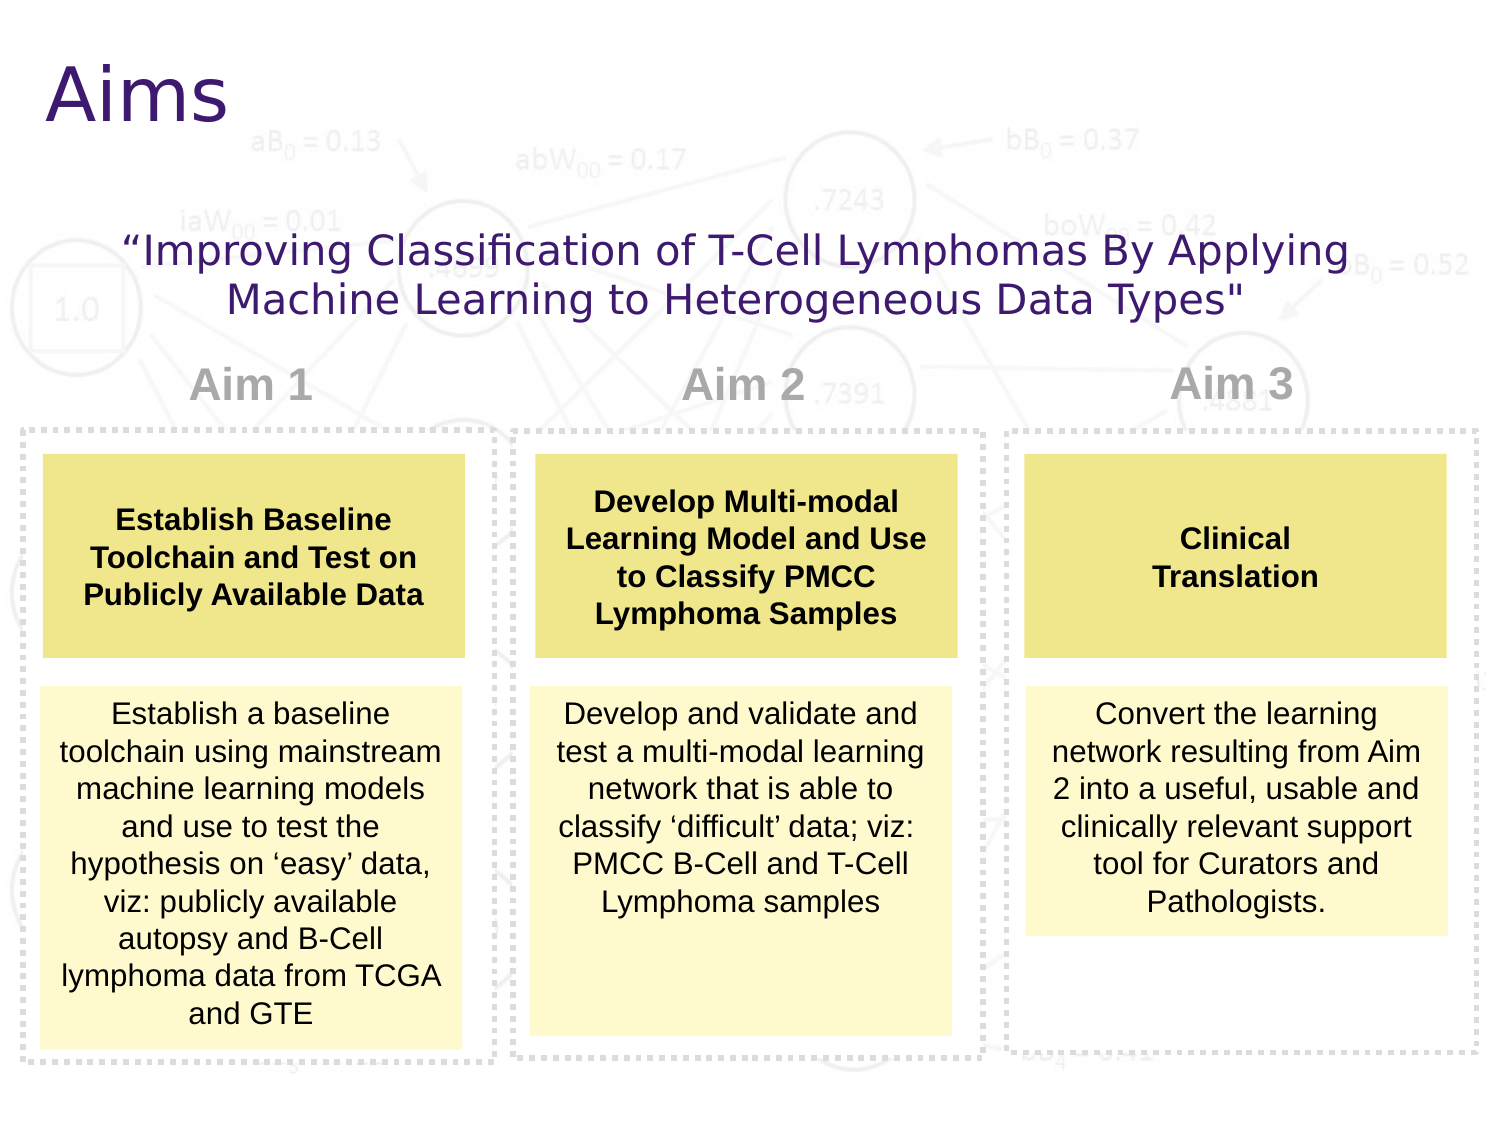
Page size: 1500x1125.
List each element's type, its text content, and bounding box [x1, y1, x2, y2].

text_box [1006, 430, 1477, 1053]
text_box Aim 3 [1154, 346, 1313, 413]
text_box Establish Baseline Toolchain and Test on Publicly Available Data [42, 453, 465, 658]
text_box Establish a baseline toolchain using mainstream machine learning models and use to test the hypothesis on ‘easy’ data, viz: publicly available autopsy and B-Cell lymphoma data from TCGA and GTE [39, 686, 463, 1050]
text_box Aim 1 [173, 347, 351, 414]
picture [2, 119, 1486, 1079]
text_box Develop Multi-modal Learning Model and Use to Classify PMCC Lymphoma Samples [535, 453, 958, 658]
title Aims [45, 33, 1392, 157]
text_box [512, 430, 983, 1059]
text_box “Improving Classification of T-Cell Lymphomas By Applying Machine Learning to Heterogeneous Data Types" [66, 219, 1405, 338]
text_box Convert the learning network resulting from Aim 2 into a useful, usable and clinically relevant support tool for Curators and Pathologists. [1025, 686, 1448, 937]
text_box Develop and validate and test a multi-modal learning network that is able to classify ‘difficult’ data; viz: PMCC B-Cell and T-Cell Lymphoma samples [529, 686, 953, 1036]
text_box Clinical Translation [1024, 453, 1447, 658]
text_box Aim 2 [666, 347, 847, 414]
text_box [22, 430, 495, 1063]
